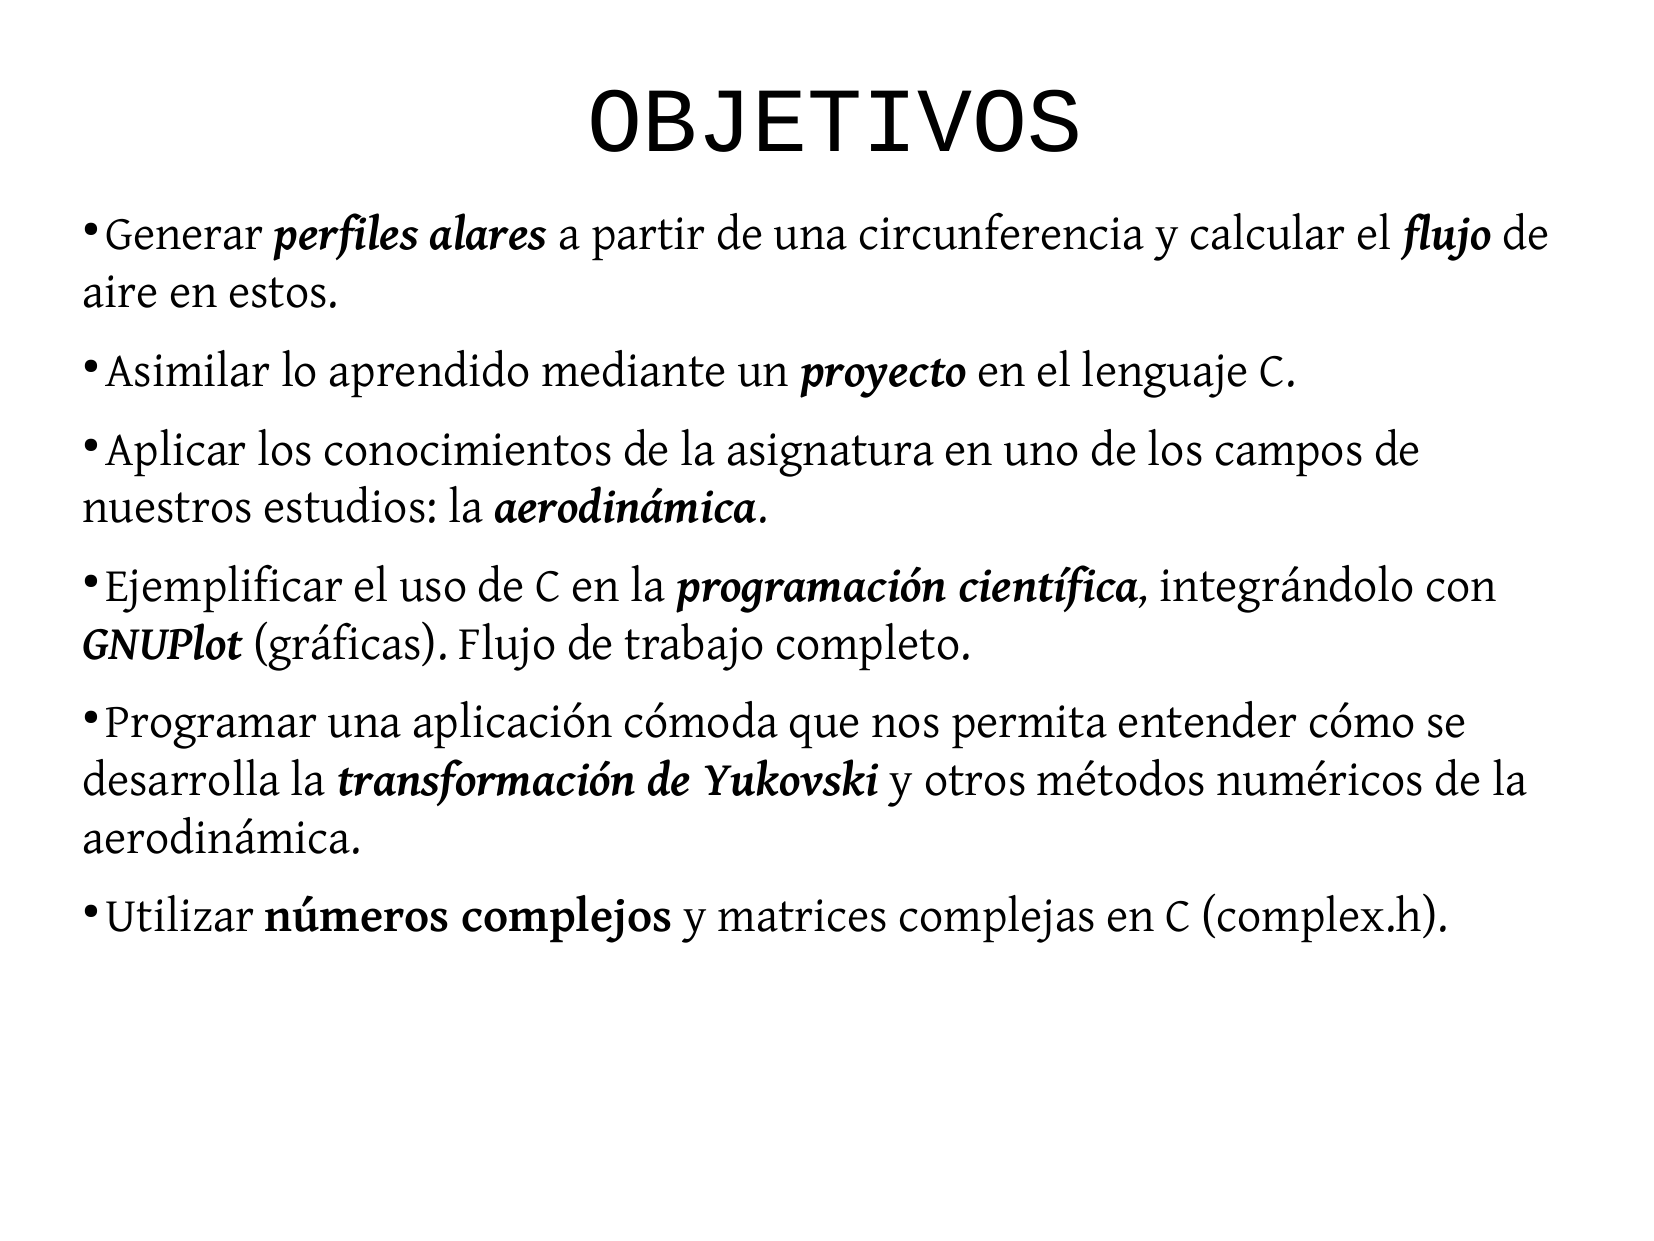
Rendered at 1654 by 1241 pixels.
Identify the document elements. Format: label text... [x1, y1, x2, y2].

title OBJETIVOS [91, 11, 1580, 219]
list Generar perfiles alares a partir de una circunferencia y calcular el flujo de aire en estos. Asimilar lo aprendido mediante un proyecto en el lenguaje C. Aplicar los conocimientos de la asignatura en uno de los campos de nuestros estudios: la aerodinámica. Ejemplificar el uso de C en la programación científica, integrándolo con GNUPlot (gráficas). Flujo de trabajo completo. Programar una aplicación cómoda que nos permita entender cómo se desarrolla la transformación de Yukovski y otros métodos numéricos de la aerodinámica. Utilizar números complejos y matrices complejas en C (complex.h). [82, 202, 1571, 945]
